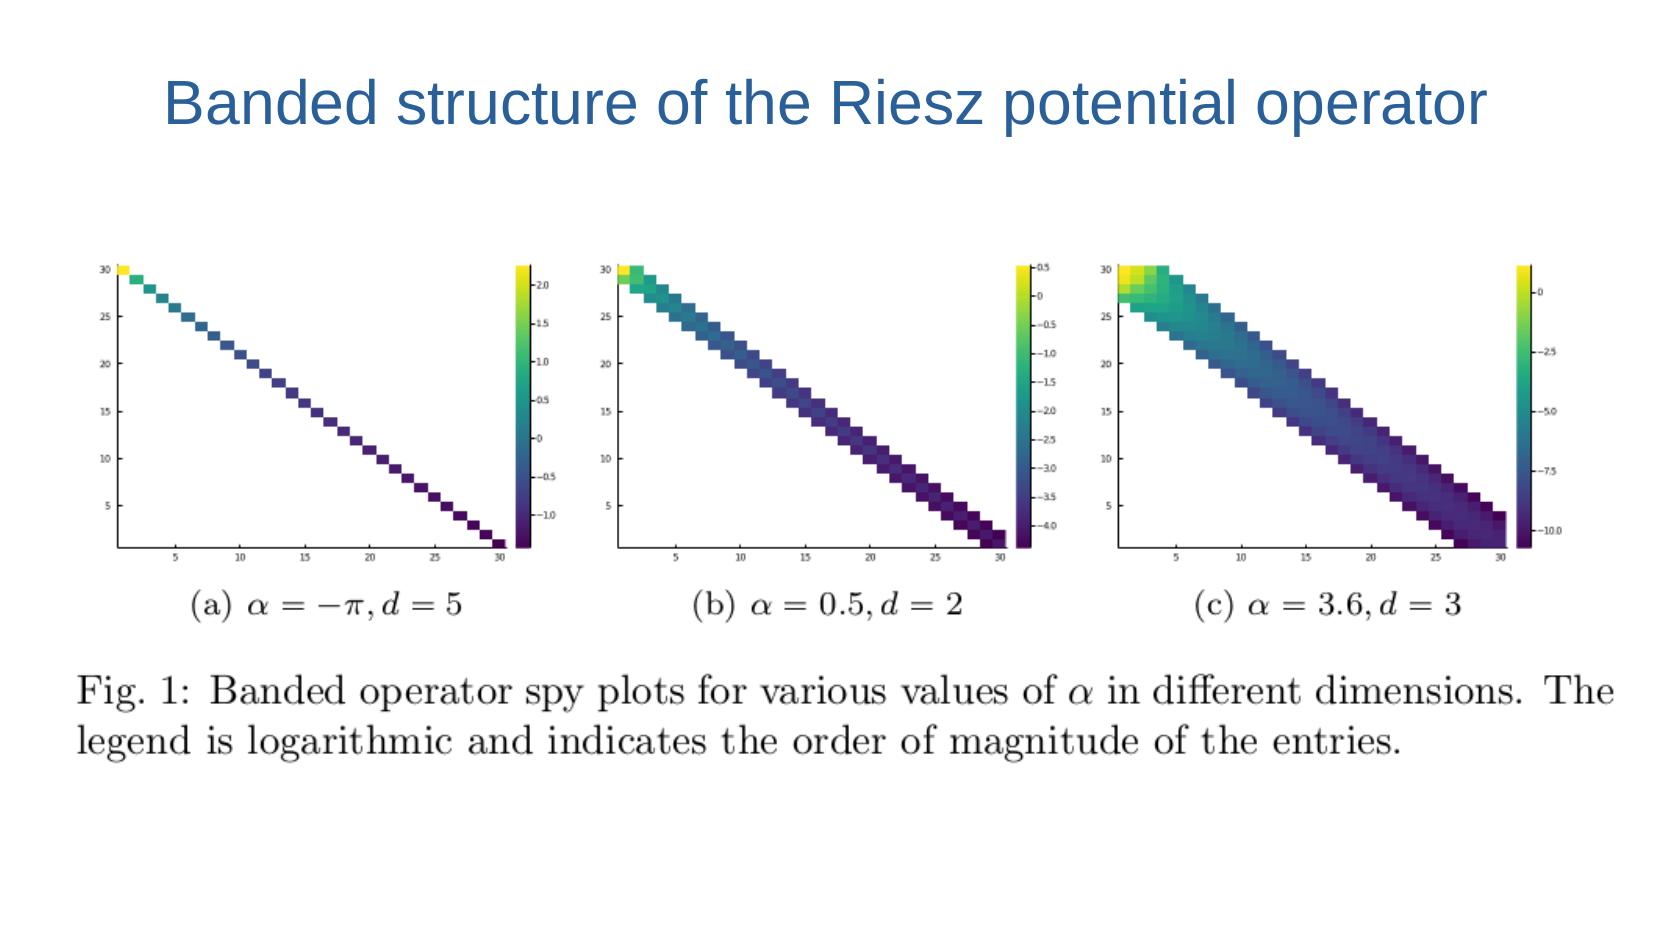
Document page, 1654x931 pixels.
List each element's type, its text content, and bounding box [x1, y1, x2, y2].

picture [50, 222, 1626, 793]
title Banded structure of the Riesz potential operator [82, 25, 1571, 181]
